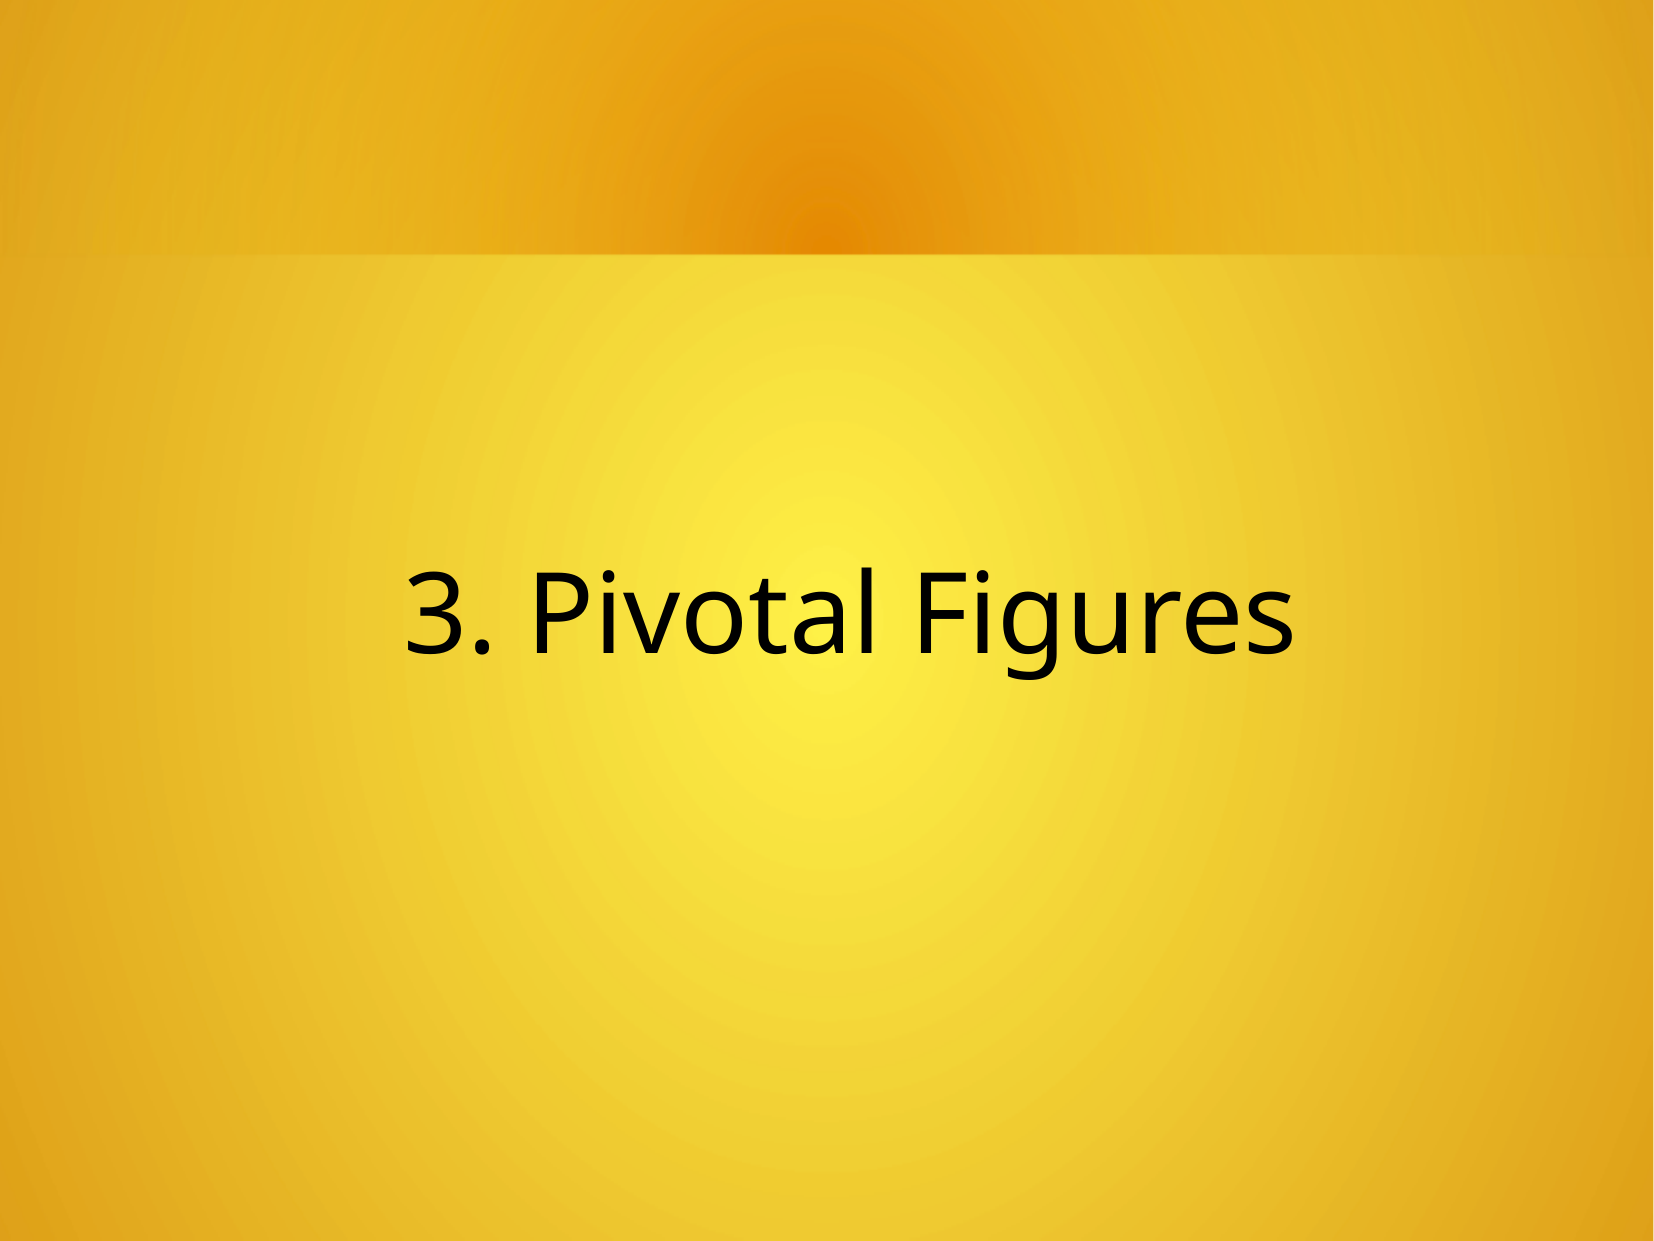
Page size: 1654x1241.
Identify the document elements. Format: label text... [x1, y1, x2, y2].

picture [0, 0, 1654, 1241]
subtitle 3. Pivotal Figures [86, 123, 1576, 1096]
